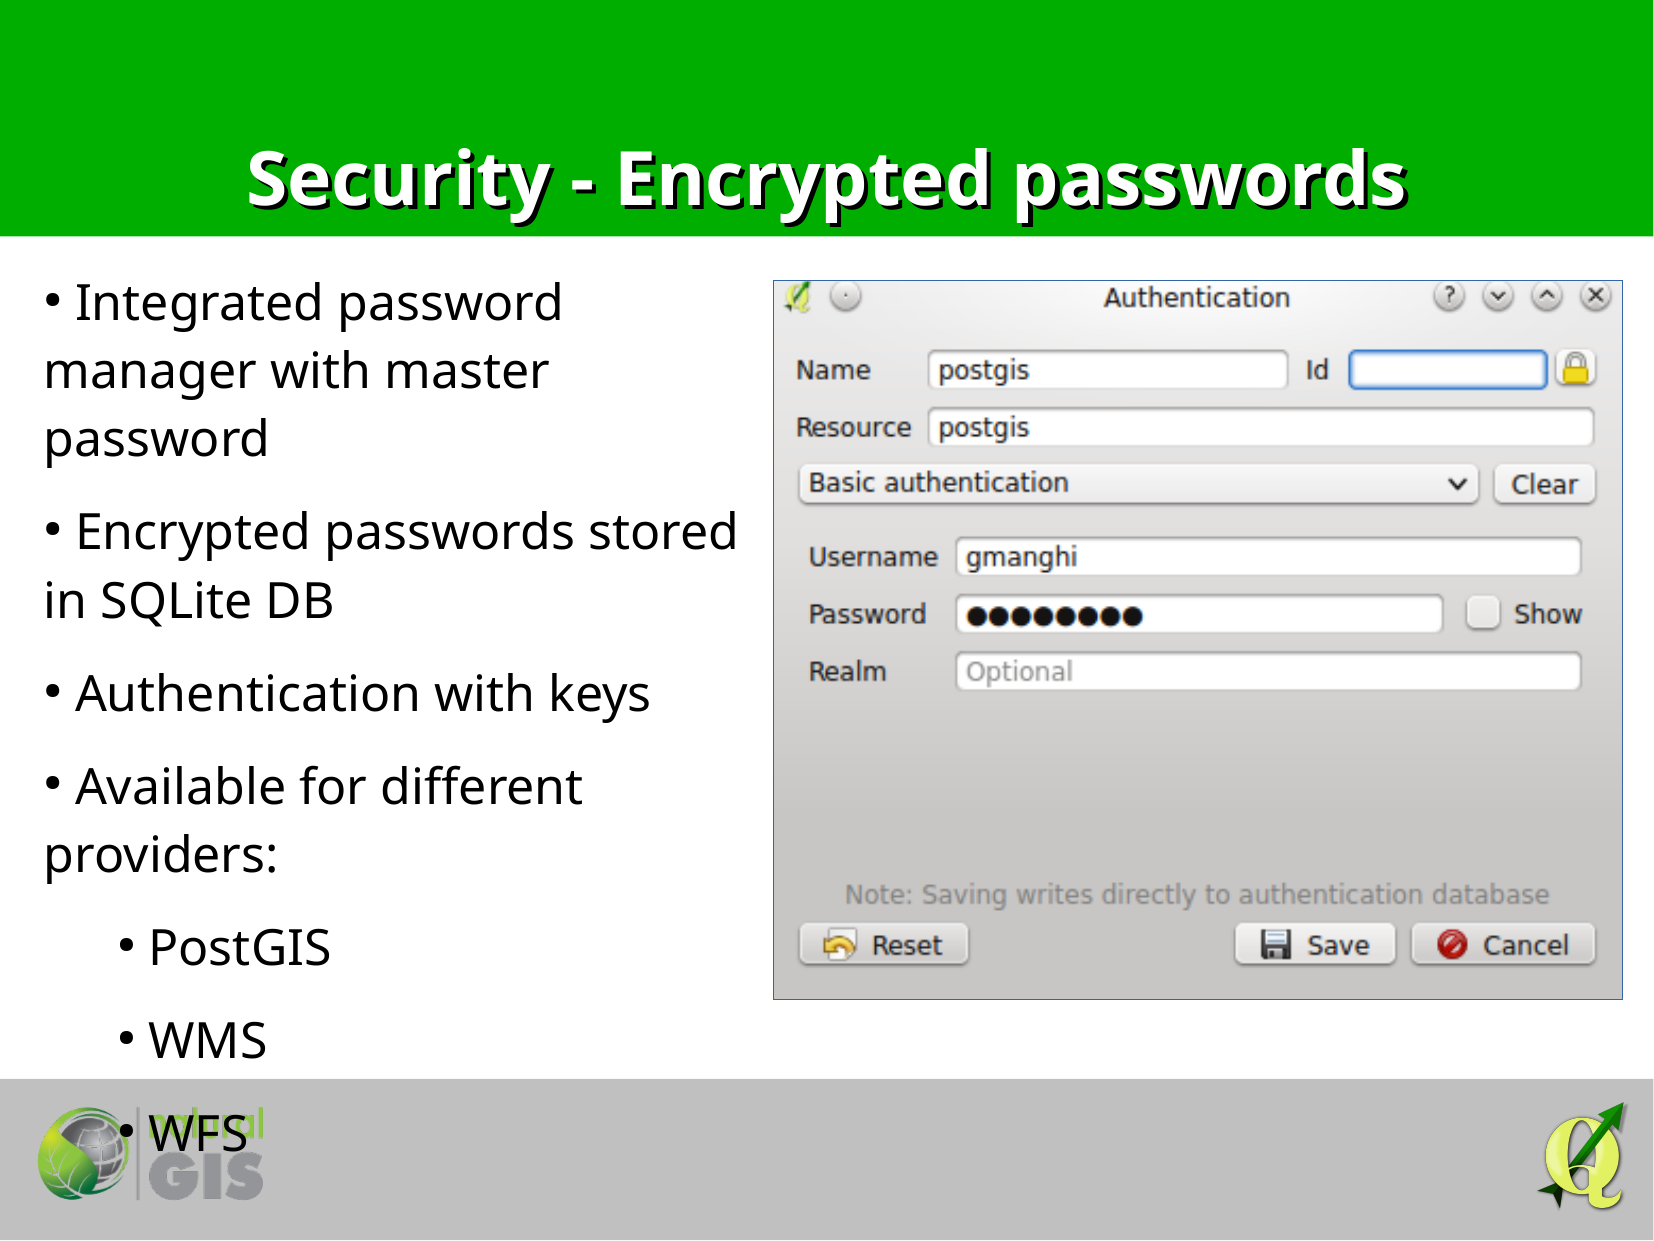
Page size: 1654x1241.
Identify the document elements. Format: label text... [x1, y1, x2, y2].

text_box Security - Encrypted passwords [86, 66, 1568, 170]
text_box [0, 0, 1654, 237]
picture [33, 1100, 271, 1208]
picture [773, 280, 1623, 1000]
picture [1524, 1093, 1641, 1222]
text_box [0, 1078, 1654, 1241]
text_box Integrated password manager with master password Encrypted passwords stored in SQLite DB Authentication with keys Available for different providers: PostGIS WMS WFS [29, 259, 765, 1006]
